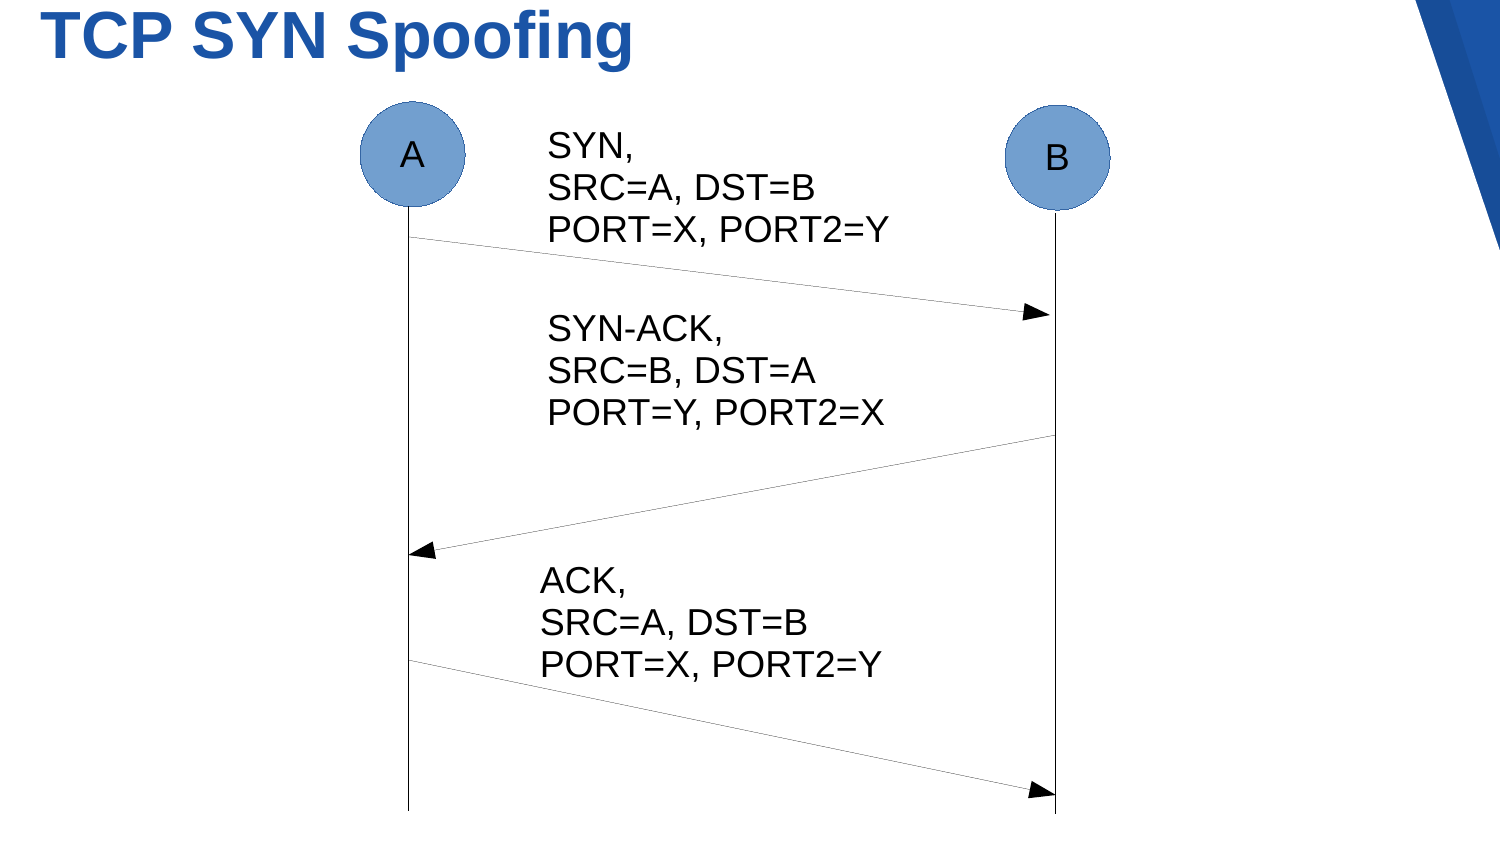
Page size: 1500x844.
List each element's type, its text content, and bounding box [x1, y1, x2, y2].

text_box SYN-ACK, SRC=B, DST=A PORT=Y, PORT2=X [532, 300, 1006, 483]
title TCP SYN Spoofing [25, 19, 814, 87]
text_box SYN, SRC=A, DST=B PORT=X, PORT2=Y [532, 117, 1006, 300]
text_box A [360, 101, 466, 207]
text_box B [1006, 105, 1111, 211]
text_box ACK, SRC=A, DST=B PORT=X, PORT2=Y [525, 552, 998, 736]
